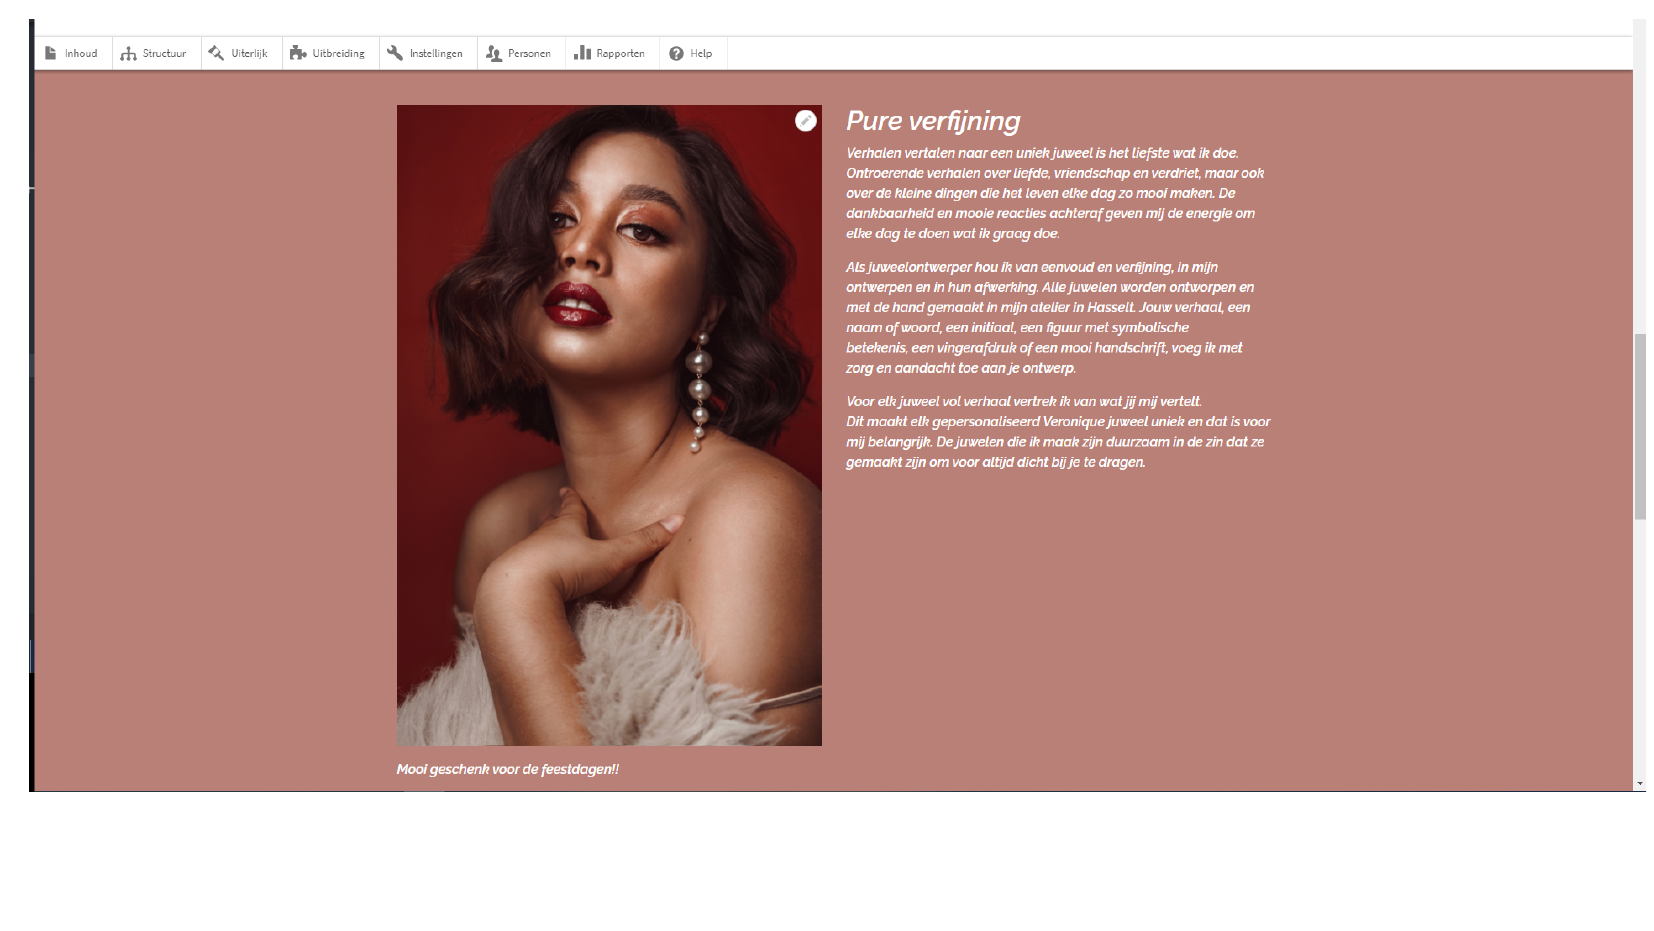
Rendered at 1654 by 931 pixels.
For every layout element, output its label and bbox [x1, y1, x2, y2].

picture [29, 19, 1647, 792]
